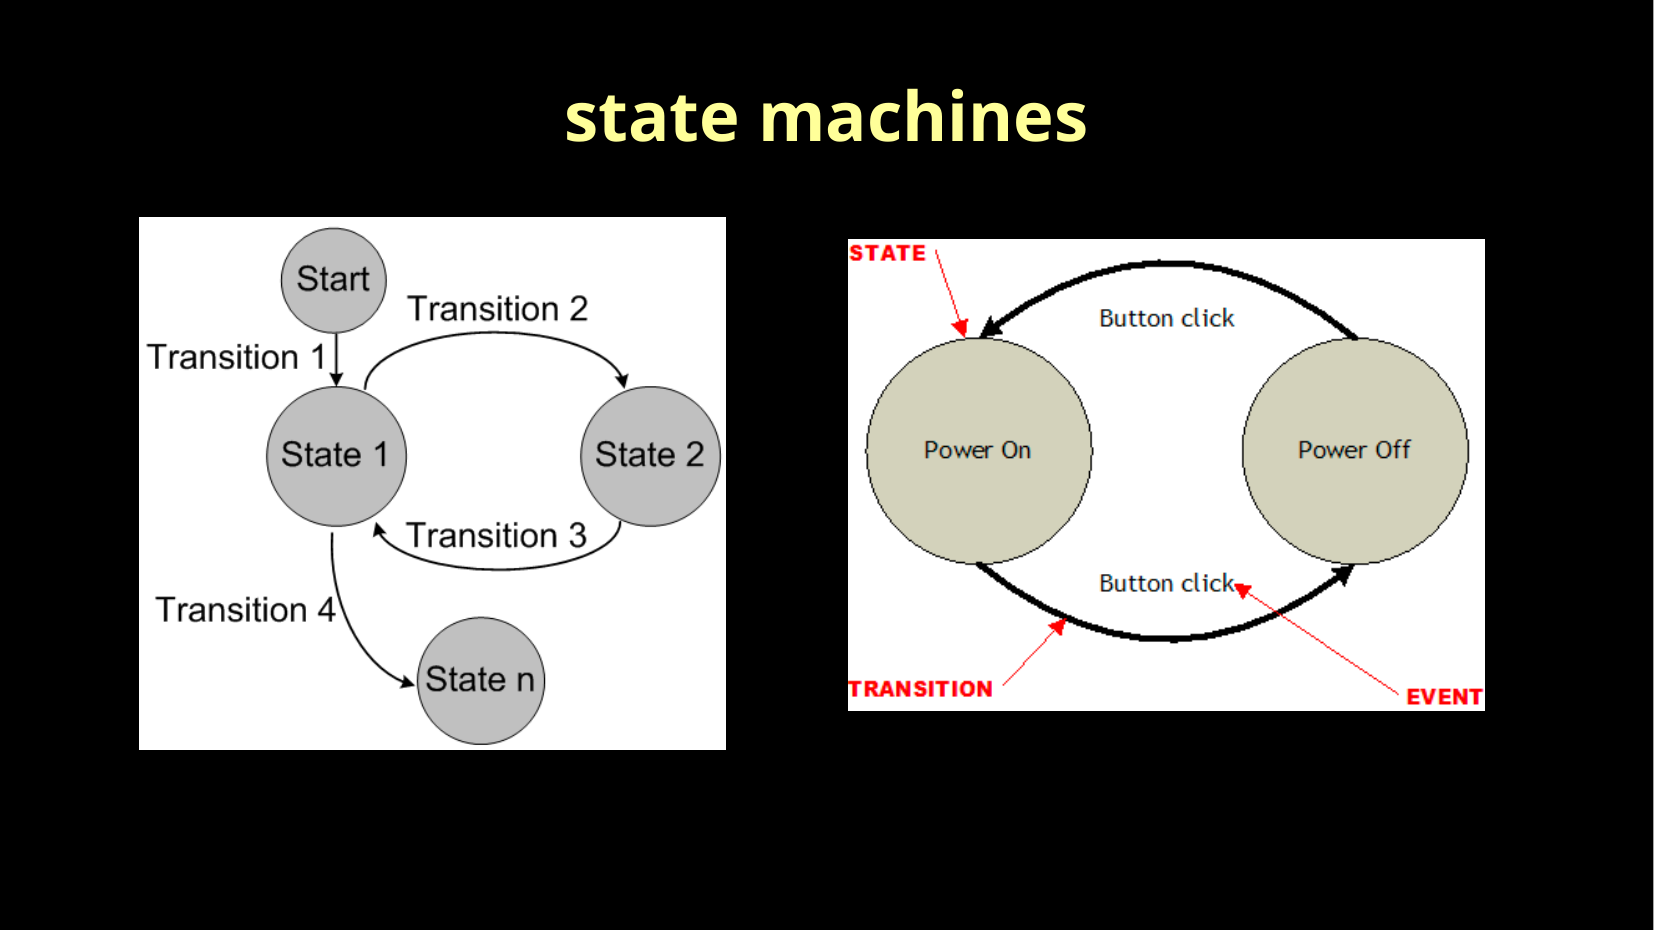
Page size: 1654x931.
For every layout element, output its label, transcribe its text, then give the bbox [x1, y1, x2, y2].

picture [848, 239, 1485, 711]
picture [139, 217, 726, 751]
title state machines [82, 37, 1571, 193]
